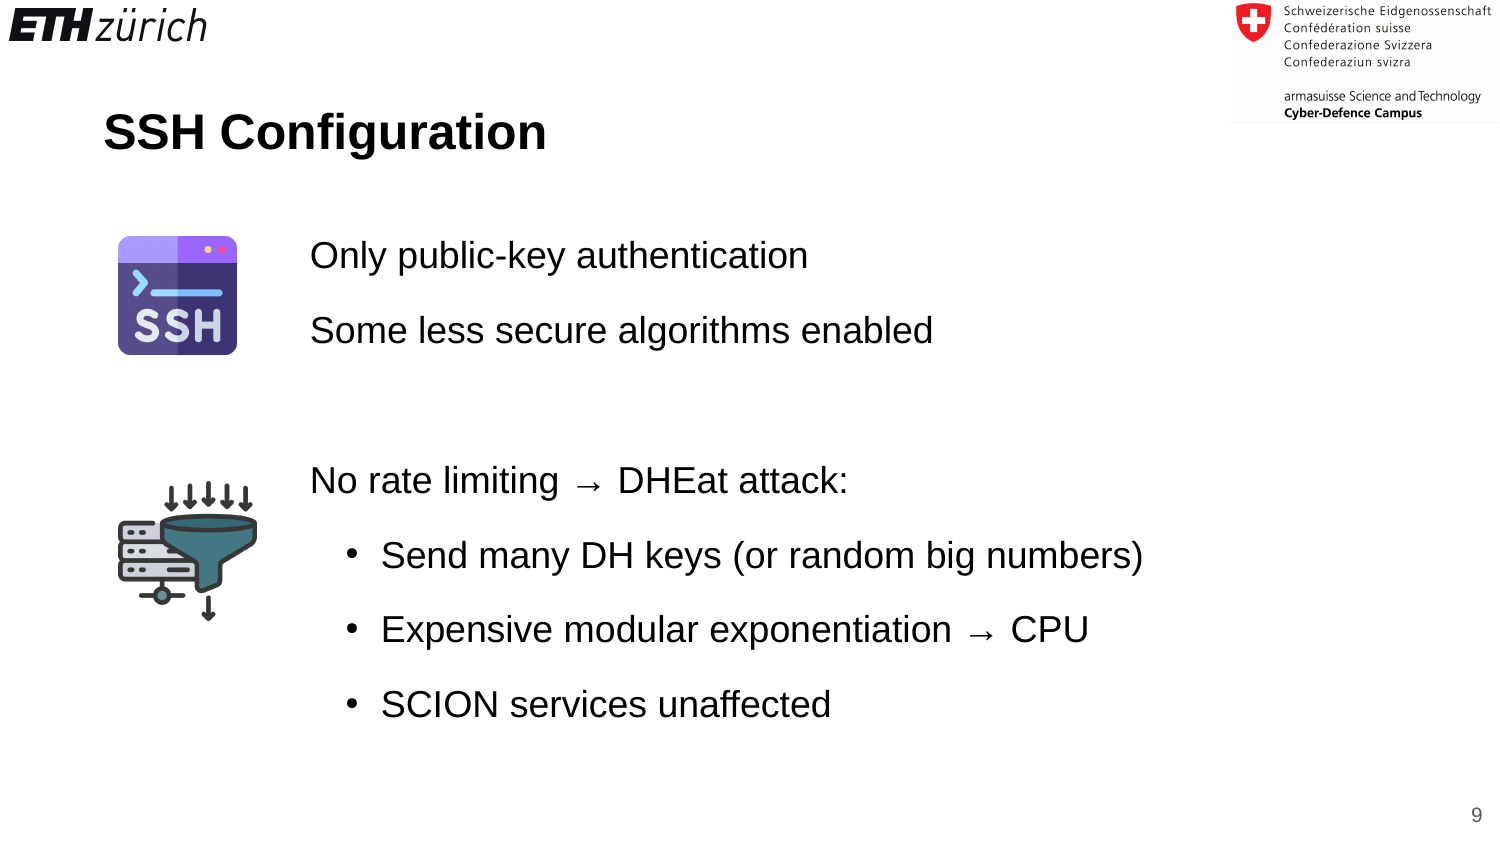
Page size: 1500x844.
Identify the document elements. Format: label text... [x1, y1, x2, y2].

text_box Only public-key authentication Some less secure algorithms enabled No rate limiting → DHEat attack: Send many DH keys (or random big numbers) Expensive modular exponentiation → CPU SCION services unaffected [295, 206, 1359, 734]
text_box SSH Configuration [88, 88, 1182, 178]
picture [118, 481, 257, 621]
picture [8, 8, 207, 42]
picture [118, 236, 237, 355]
picture [1231, 0, 1500, 123]
